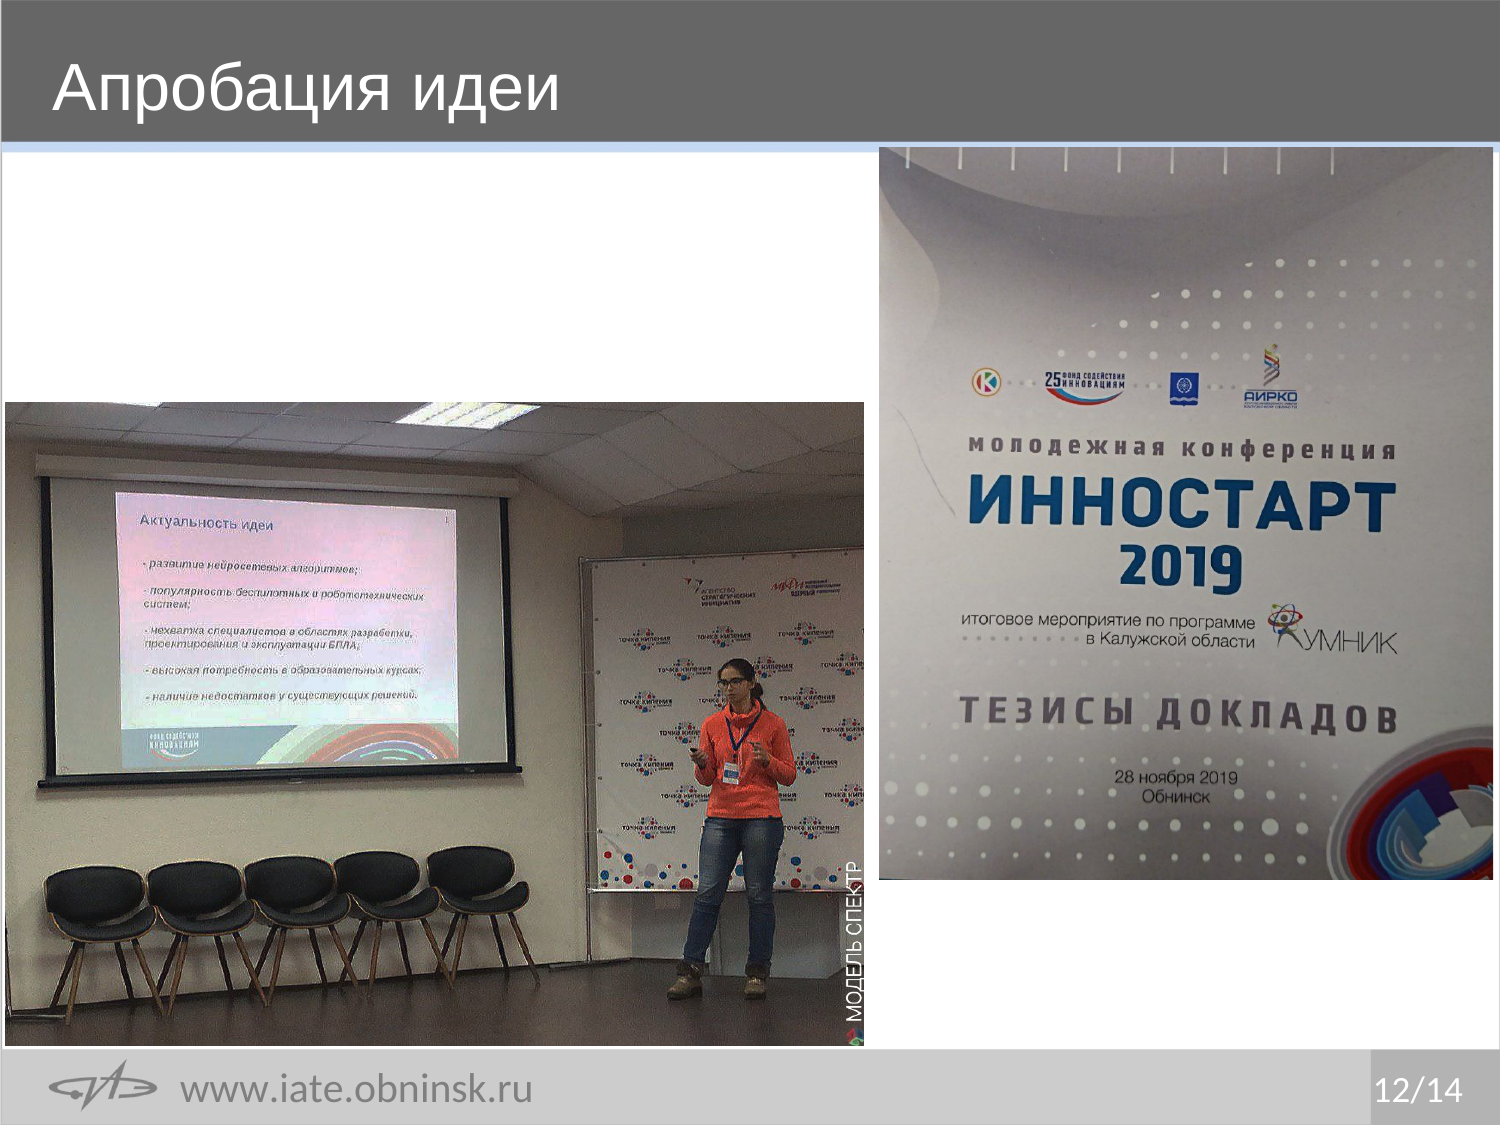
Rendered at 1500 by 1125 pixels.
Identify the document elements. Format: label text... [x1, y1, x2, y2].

picture [0, 0, 1500, 1125]
title Апробация идеи [37, 7, 1459, 161]
text_box 12/14 [1127, 1057, 1478, 1118]
list [41, 243, 1454, 998]
